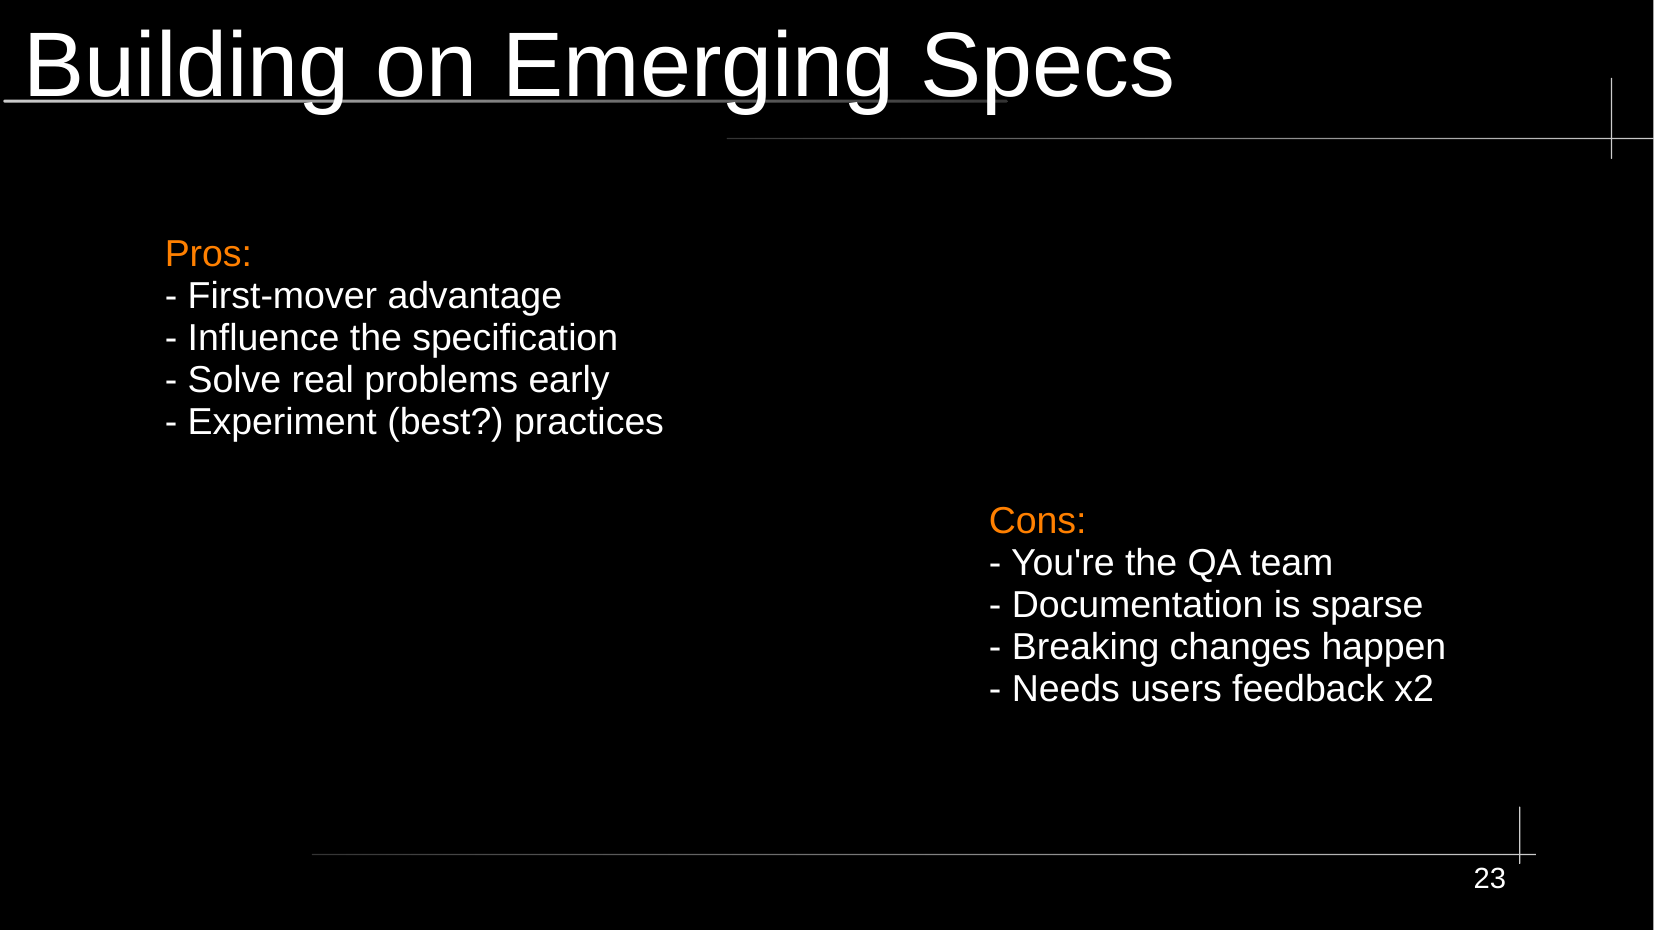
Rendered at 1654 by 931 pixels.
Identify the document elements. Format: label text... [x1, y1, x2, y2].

text_box Cons: - You're the QA team - Documentation is sparse - Breaking changes happen - Needs users feedback x2 [974, 492, 1463, 676]
title Building on Emerging Specs [23, 11, 1589, 119]
text_box Pros: - First-mover advantage - Influence the specification - Solve real problems early - Experiment (best?) practices [150, 225, 826, 488]
